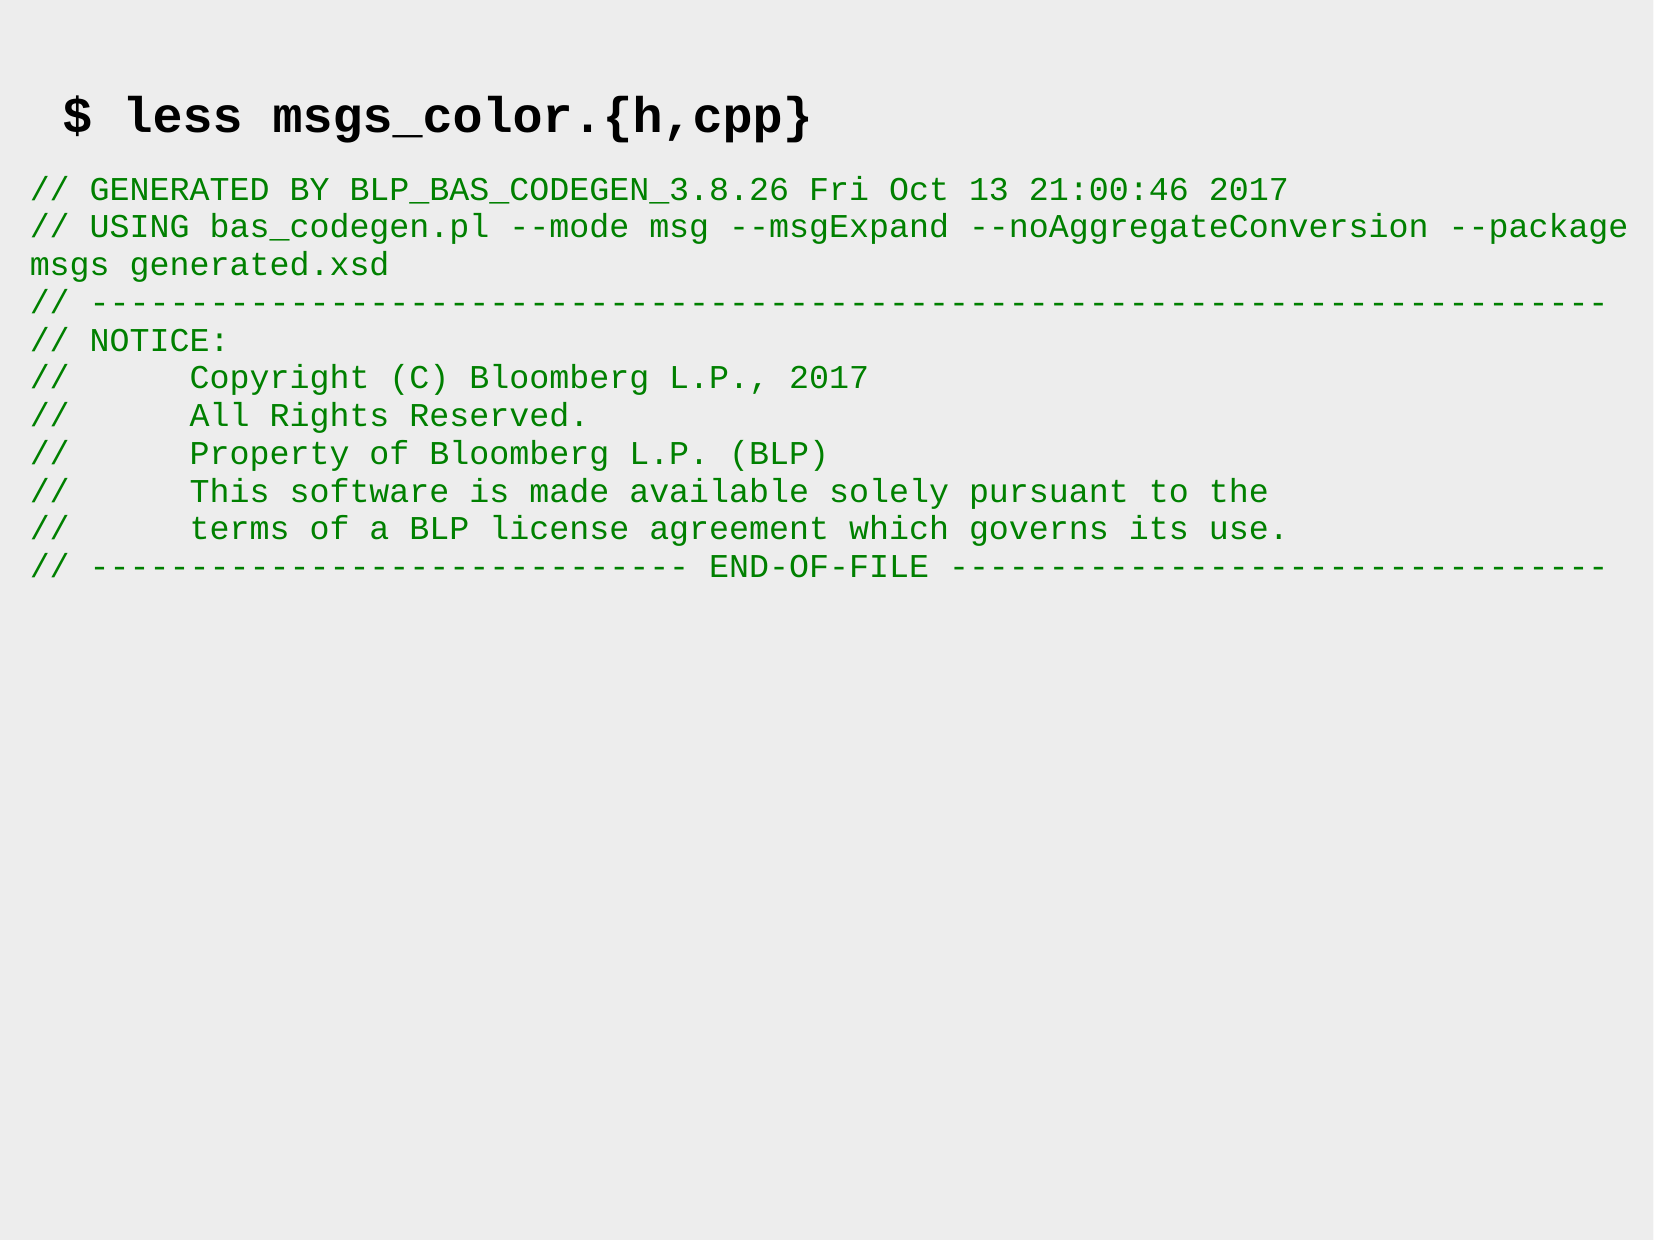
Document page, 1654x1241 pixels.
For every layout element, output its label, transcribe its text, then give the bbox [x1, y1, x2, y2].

text_box // GENERATED BY BLP_BAS_CODEGEN_3.8.26 Fri Oct 13 21:00:46 2017 // USING bas_codegen.pl --mode msg --msgExpand --noAggregateConversion --package msgs generated.xsd // ---------------------------------------------------------------------------- // NOTICE: // Copyright (C) Bloomberg L.P., 2017 // All Rights Reserved. // Property of Bloomberg L.P. (BLP) // This software is made available solely pursuant to the // terms of a BLP license agreement which governs its use. // ------------------------------ END-OF-FILE --------------------------------- [15, 165, 1654, 595]
text_box $ less msgs_color.{h,cpp} [47, 83, 1653, 165]
